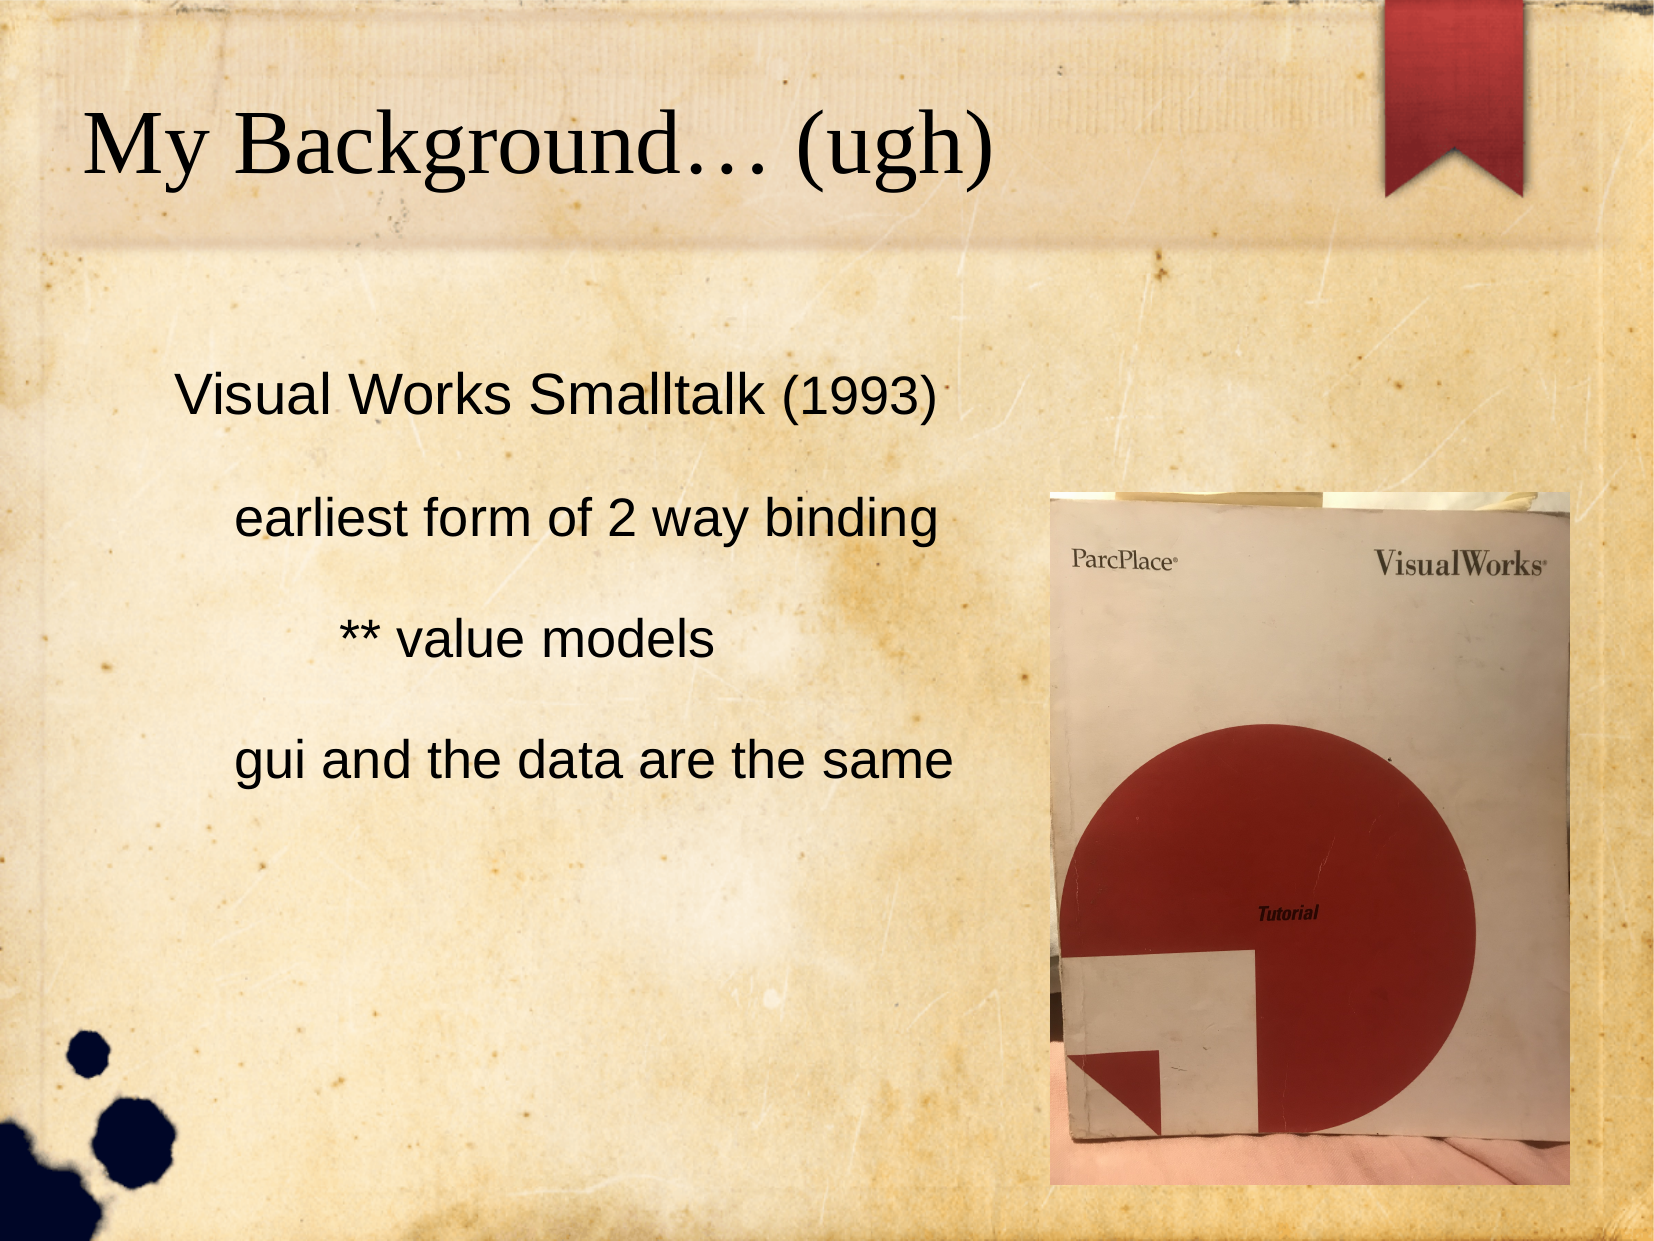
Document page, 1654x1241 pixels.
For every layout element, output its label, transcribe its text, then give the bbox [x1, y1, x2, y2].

title My Background… (ugh) [82, 49, 1347, 237]
picture [0, 0, 1654, 1241]
text_box Visual Works Smalltalk (1993) earliest form of 2 way binding ** value models gui and the data are the same [159, 354, 1362, 961]
